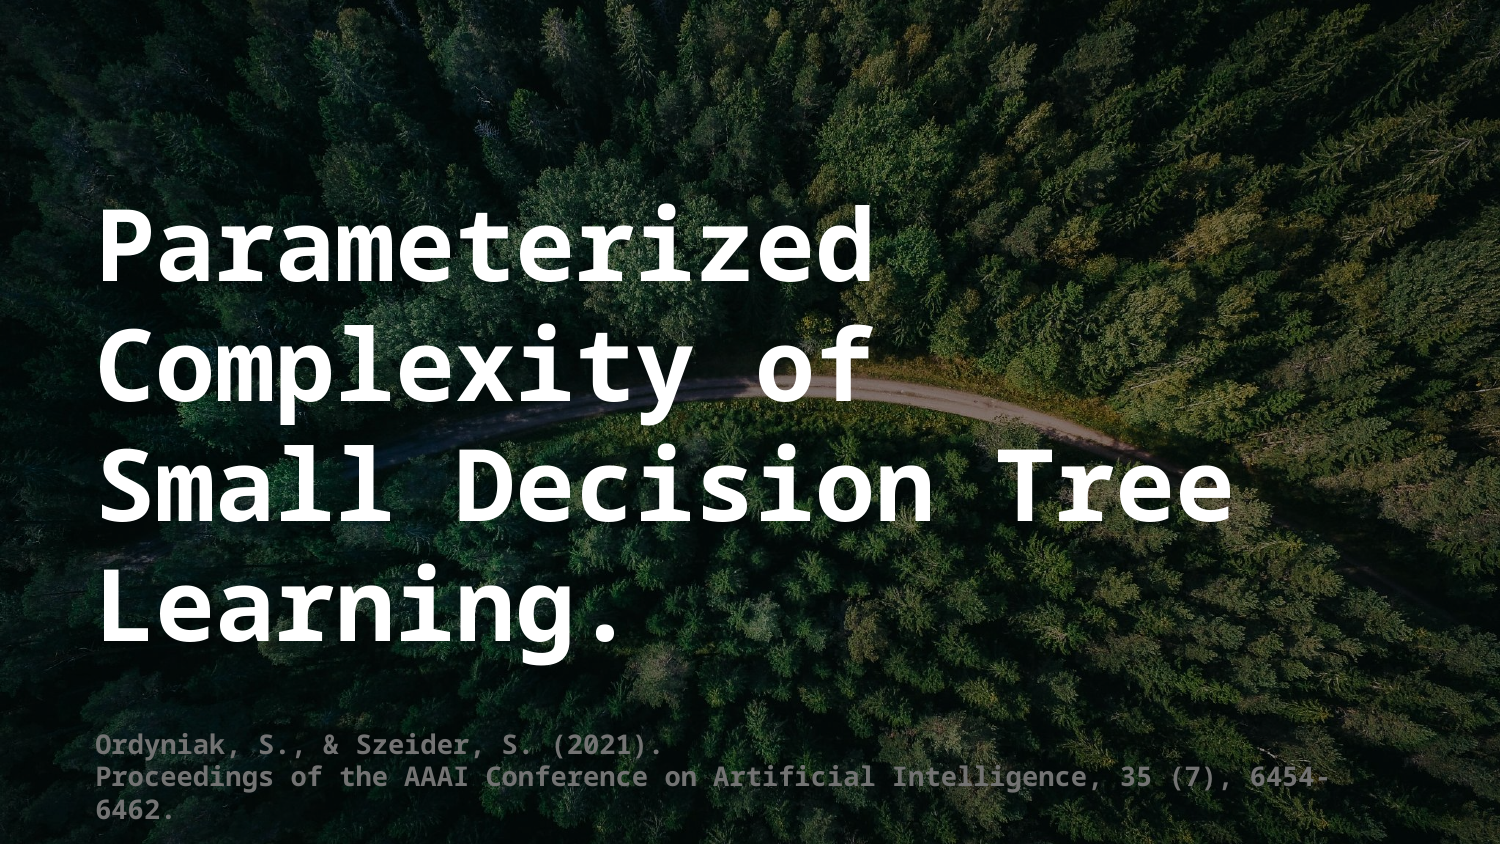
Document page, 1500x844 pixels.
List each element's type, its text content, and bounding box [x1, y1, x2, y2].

picture [0, 0, 1500, 844]
title Parameterized Complexity of Small Decision Tree Learning. [80, 86, 1251, 712]
text_box Ordyniak, S., & Szeider, S. (2021). Proceedings of the AAAI Conference on Artificial Intelligence, 35 (7), 6454-6462. [80, 712, 1346, 844]
